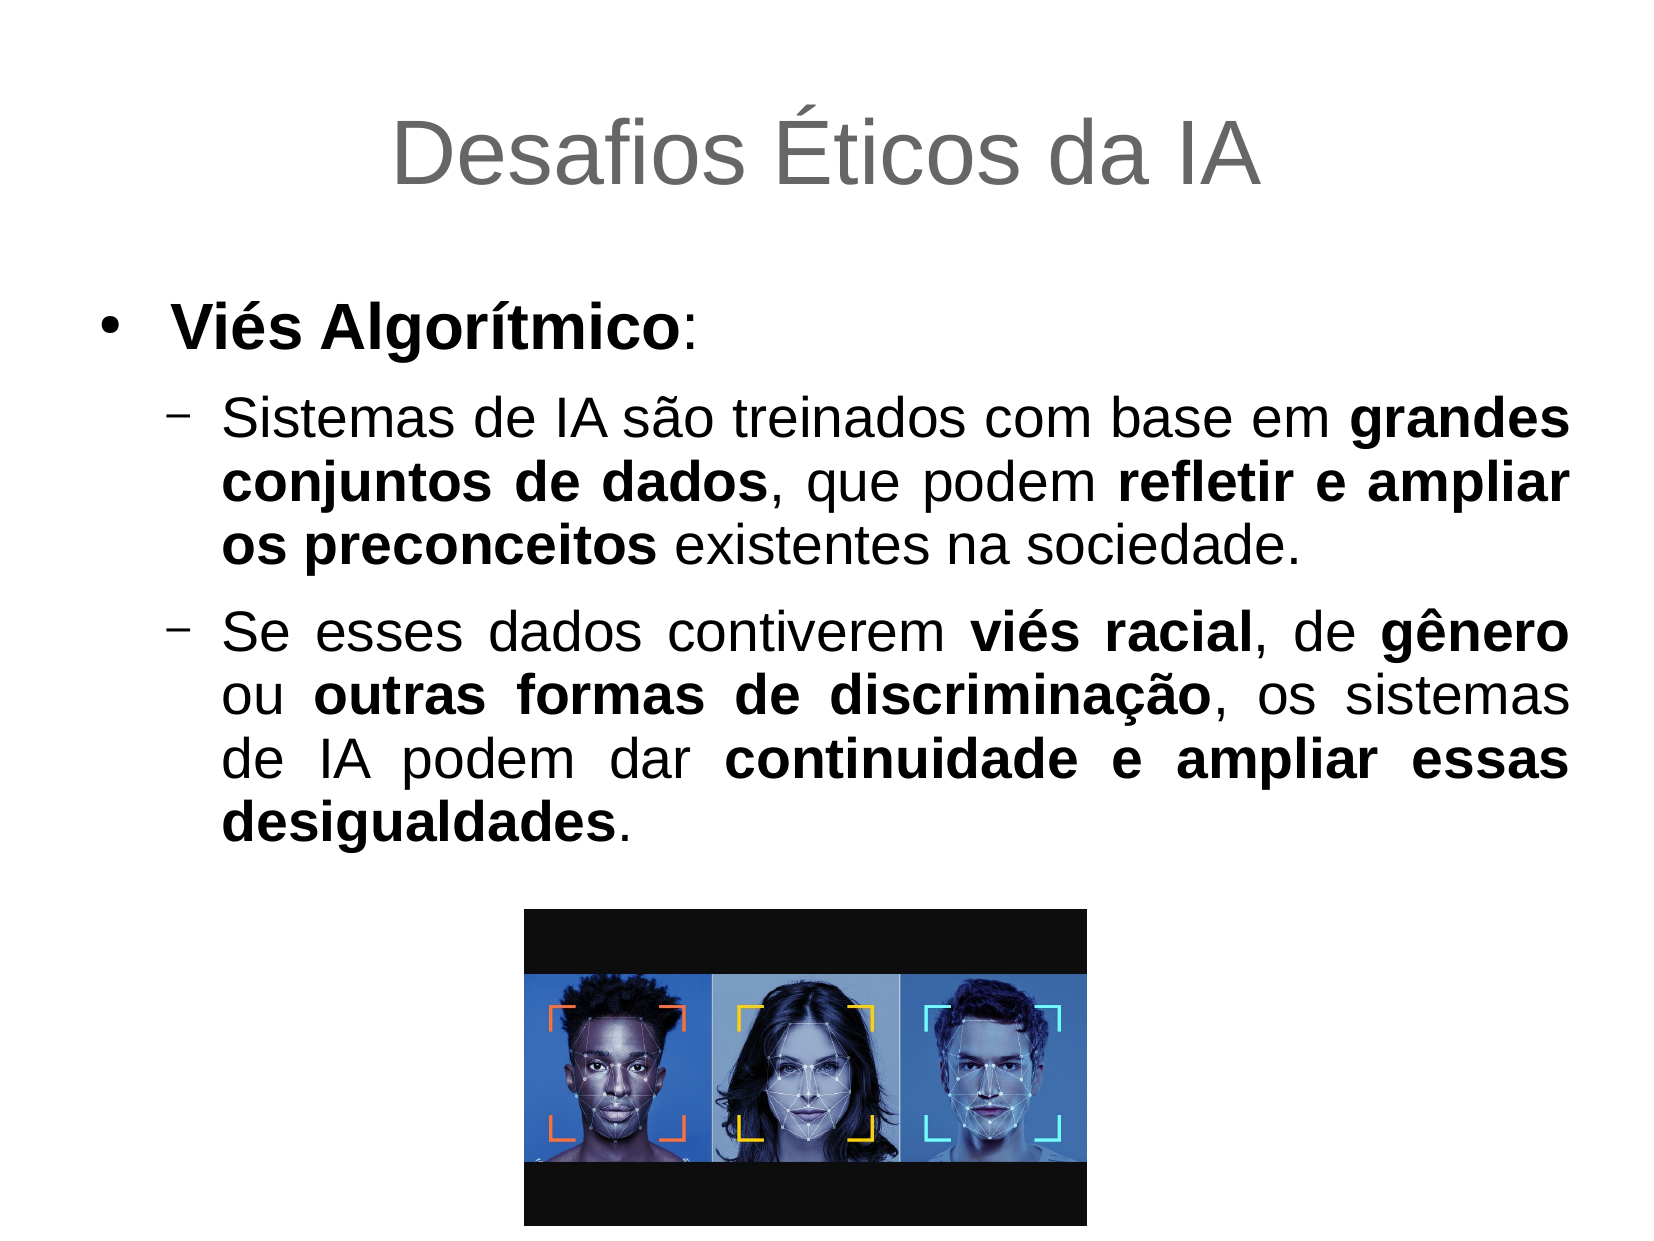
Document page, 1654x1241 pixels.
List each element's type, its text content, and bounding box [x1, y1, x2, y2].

title Desafios Éticos da IA [82, 49, 1571, 257]
picture [524, 909, 1087, 1226]
list Viés Algorítmico: Sistemas de IA são treinados com base em grandes conjuntos de dados, que podem refletir e ampliar os preconceitos existentes na sociedade. Se esses dados contiverem viés racial, de gênero ou outras formas de discriminação, os sistemas de IA podem dar continuidade e ampliar essas desigualdades. [82, 290, 1571, 910]
